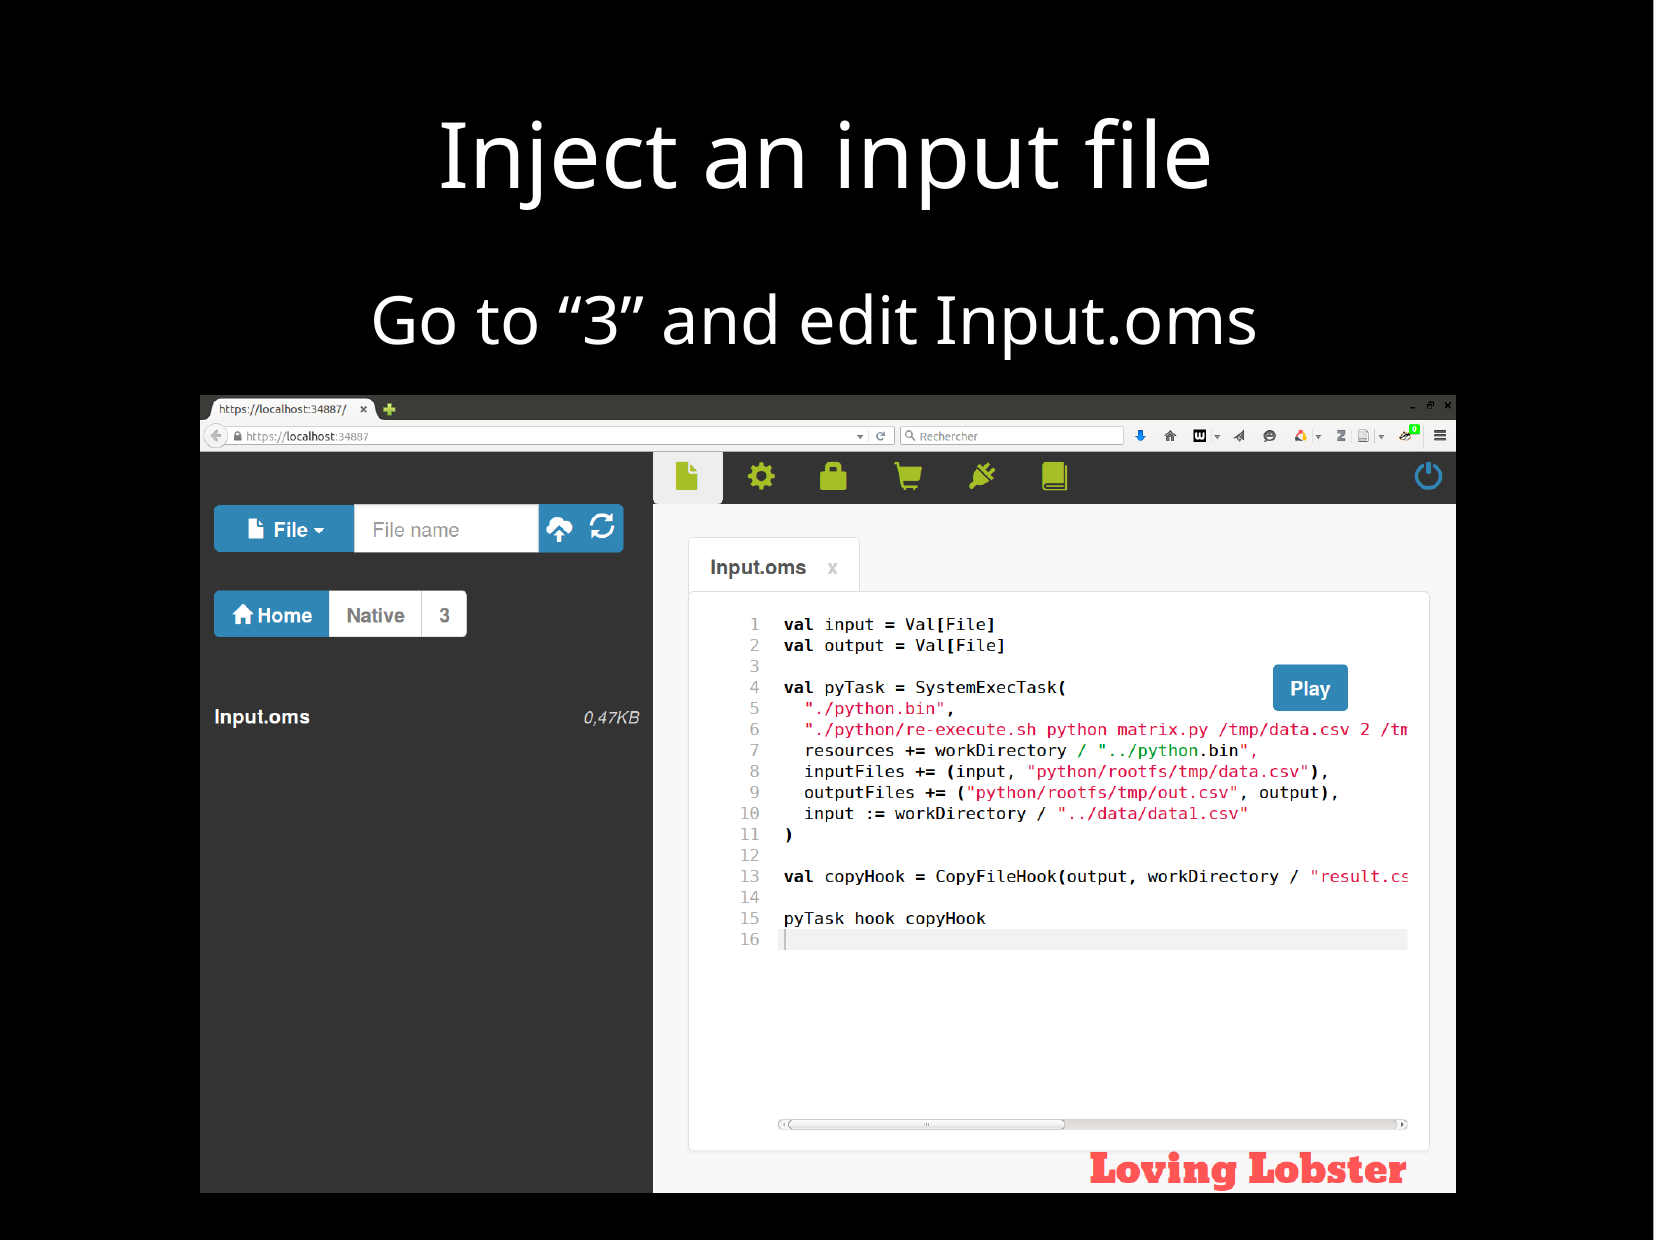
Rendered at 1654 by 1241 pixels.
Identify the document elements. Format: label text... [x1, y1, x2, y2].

title Inject an input file [82, 49, 1571, 257]
picture [200, 395, 1456, 1193]
list Go to “3” and edit Input.oms [70, 272, 1559, 402]
